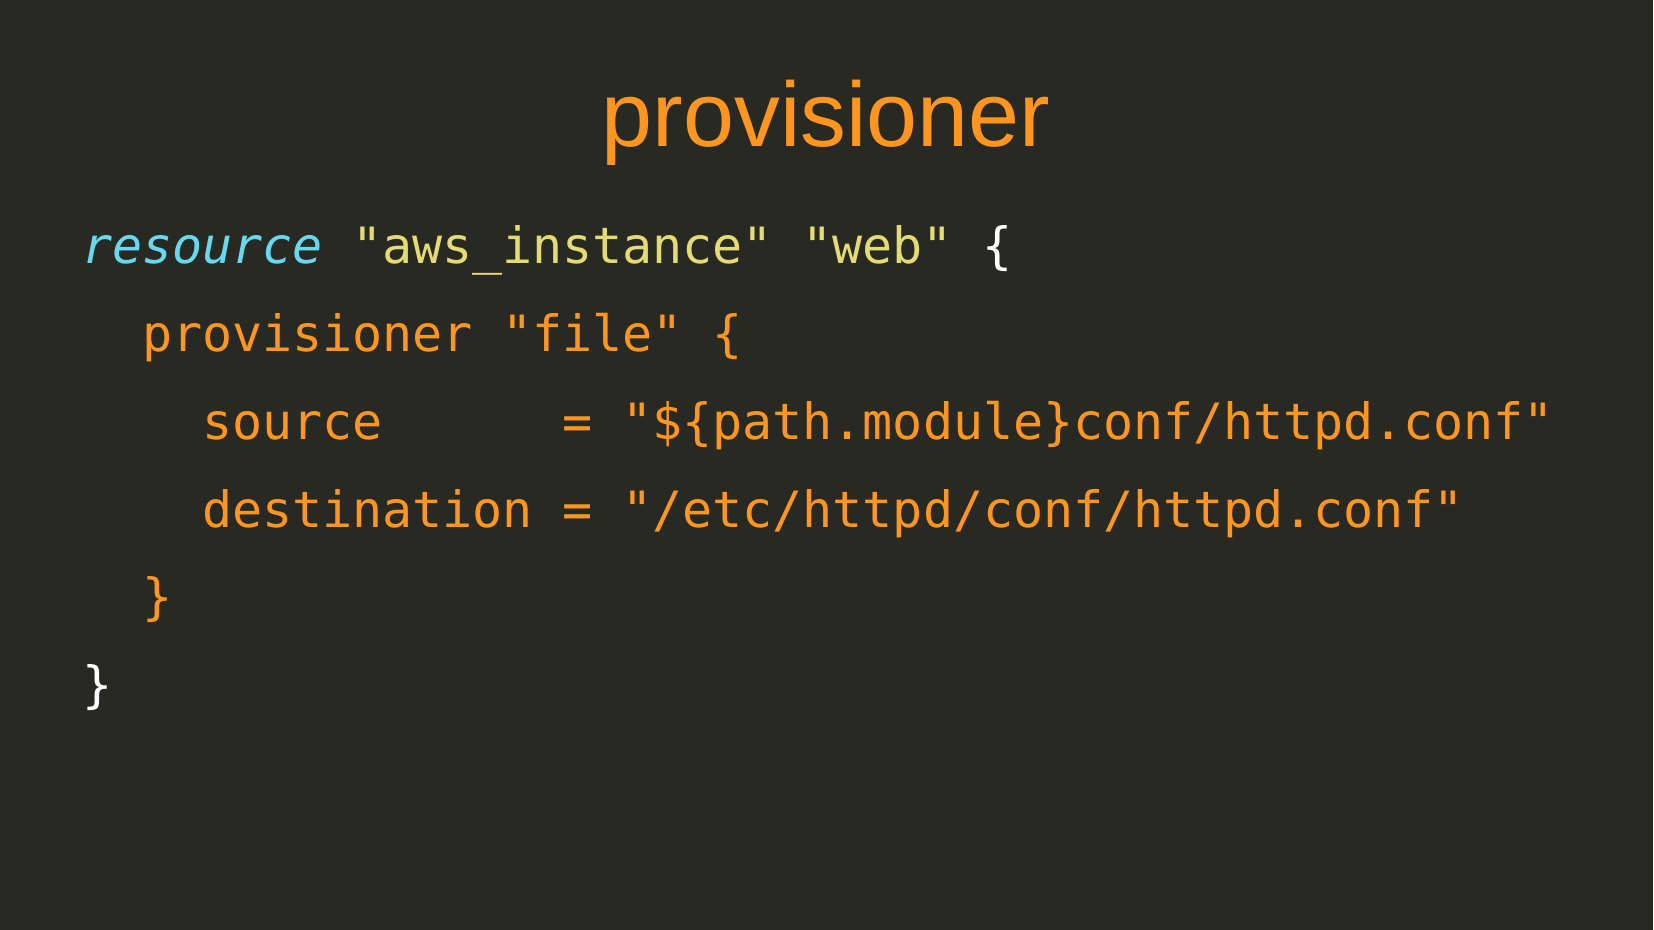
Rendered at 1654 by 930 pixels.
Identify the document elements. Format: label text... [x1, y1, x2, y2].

title provisioner [82, 37, 1571, 193]
list resource "aws_instance" "web" { provisioner "file" { source = "${path.module}conf/httpd.conf" destination = "/etc/httpd/conf/httpd.conf" } } [82, 217, 1571, 908]
